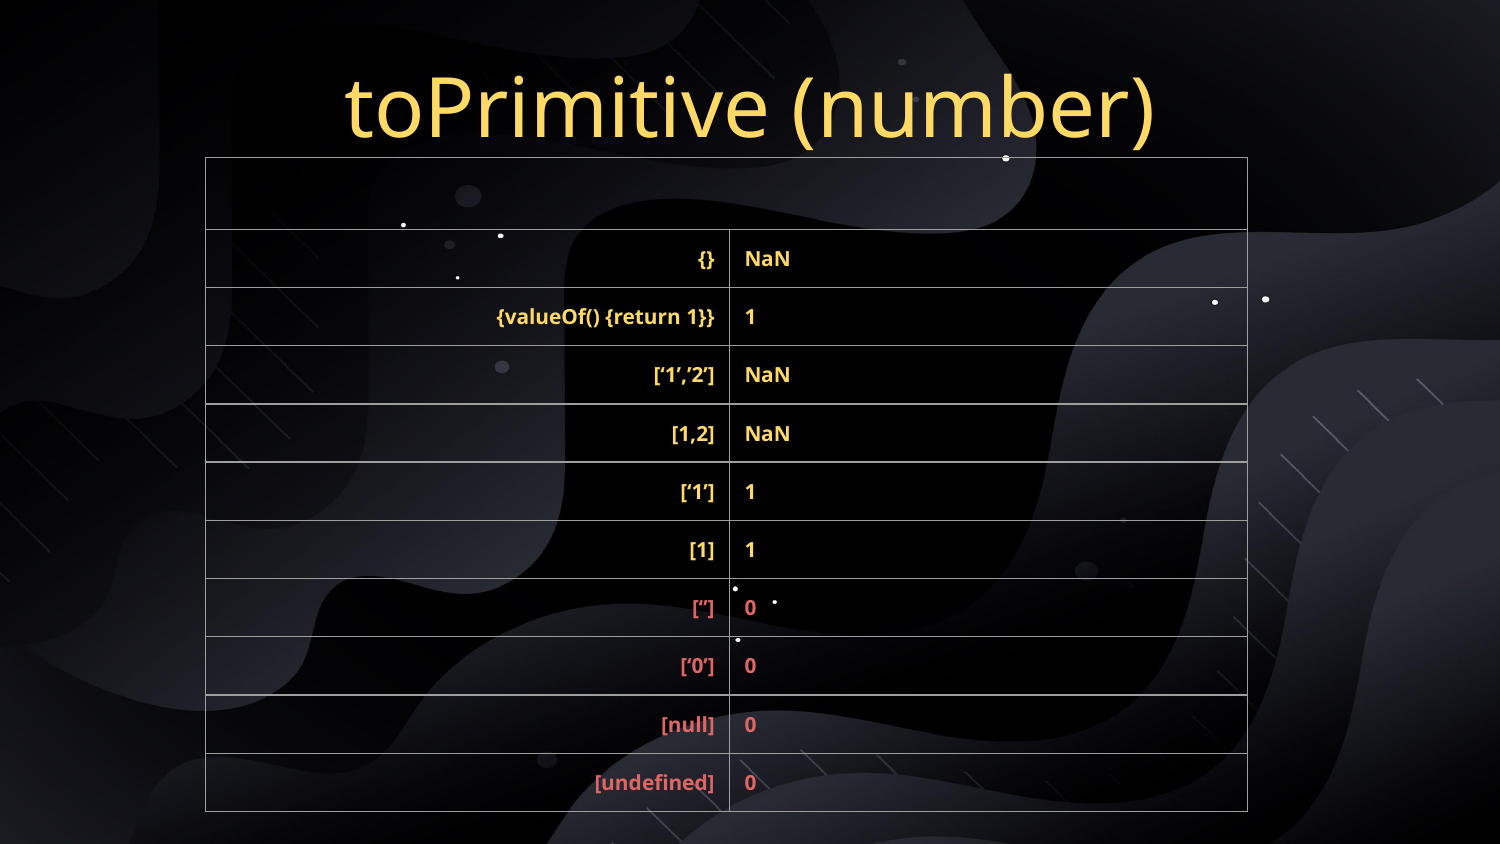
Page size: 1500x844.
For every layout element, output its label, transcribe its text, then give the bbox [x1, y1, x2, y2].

table_cell NaN [730, 346, 1247, 403]
table_header [206, 158, 1247, 229]
table_cell 1 [730, 463, 1247, 520]
table_cell [‘1’,’2’] [206, 346, 729, 403]
table_cell [1,2] [206, 405, 729, 461]
table_cell 0 [730, 637, 1247, 694]
table_cell [null] [206, 696, 729, 753]
table_cell [‘’] [206, 579, 729, 636]
picture [0, 0, 1500, 844]
table_cell {valueOf() {return 1}} [206, 288, 729, 345]
table_cell [1] [206, 521, 729, 578]
table_cell [‘0’] [206, 637, 729, 694]
table_cell {} [206, 230, 729, 287]
table_cell NaN [730, 405, 1247, 461]
table_cell [undefined] [206, 754, 729, 811]
table_cell 0 [730, 754, 1247, 811]
table_cell 0 [730, 579, 1247, 636]
table_cell 1 [730, 288, 1247, 345]
title toPrimitive (number) [218, 17, 1282, 192]
table_cell 0 [730, 696, 1247, 753]
table_cell NaN [730, 230, 1247, 287]
table_cell [‘1’] [206, 463, 729, 520]
table_cell 1 [730, 521, 1247, 578]
